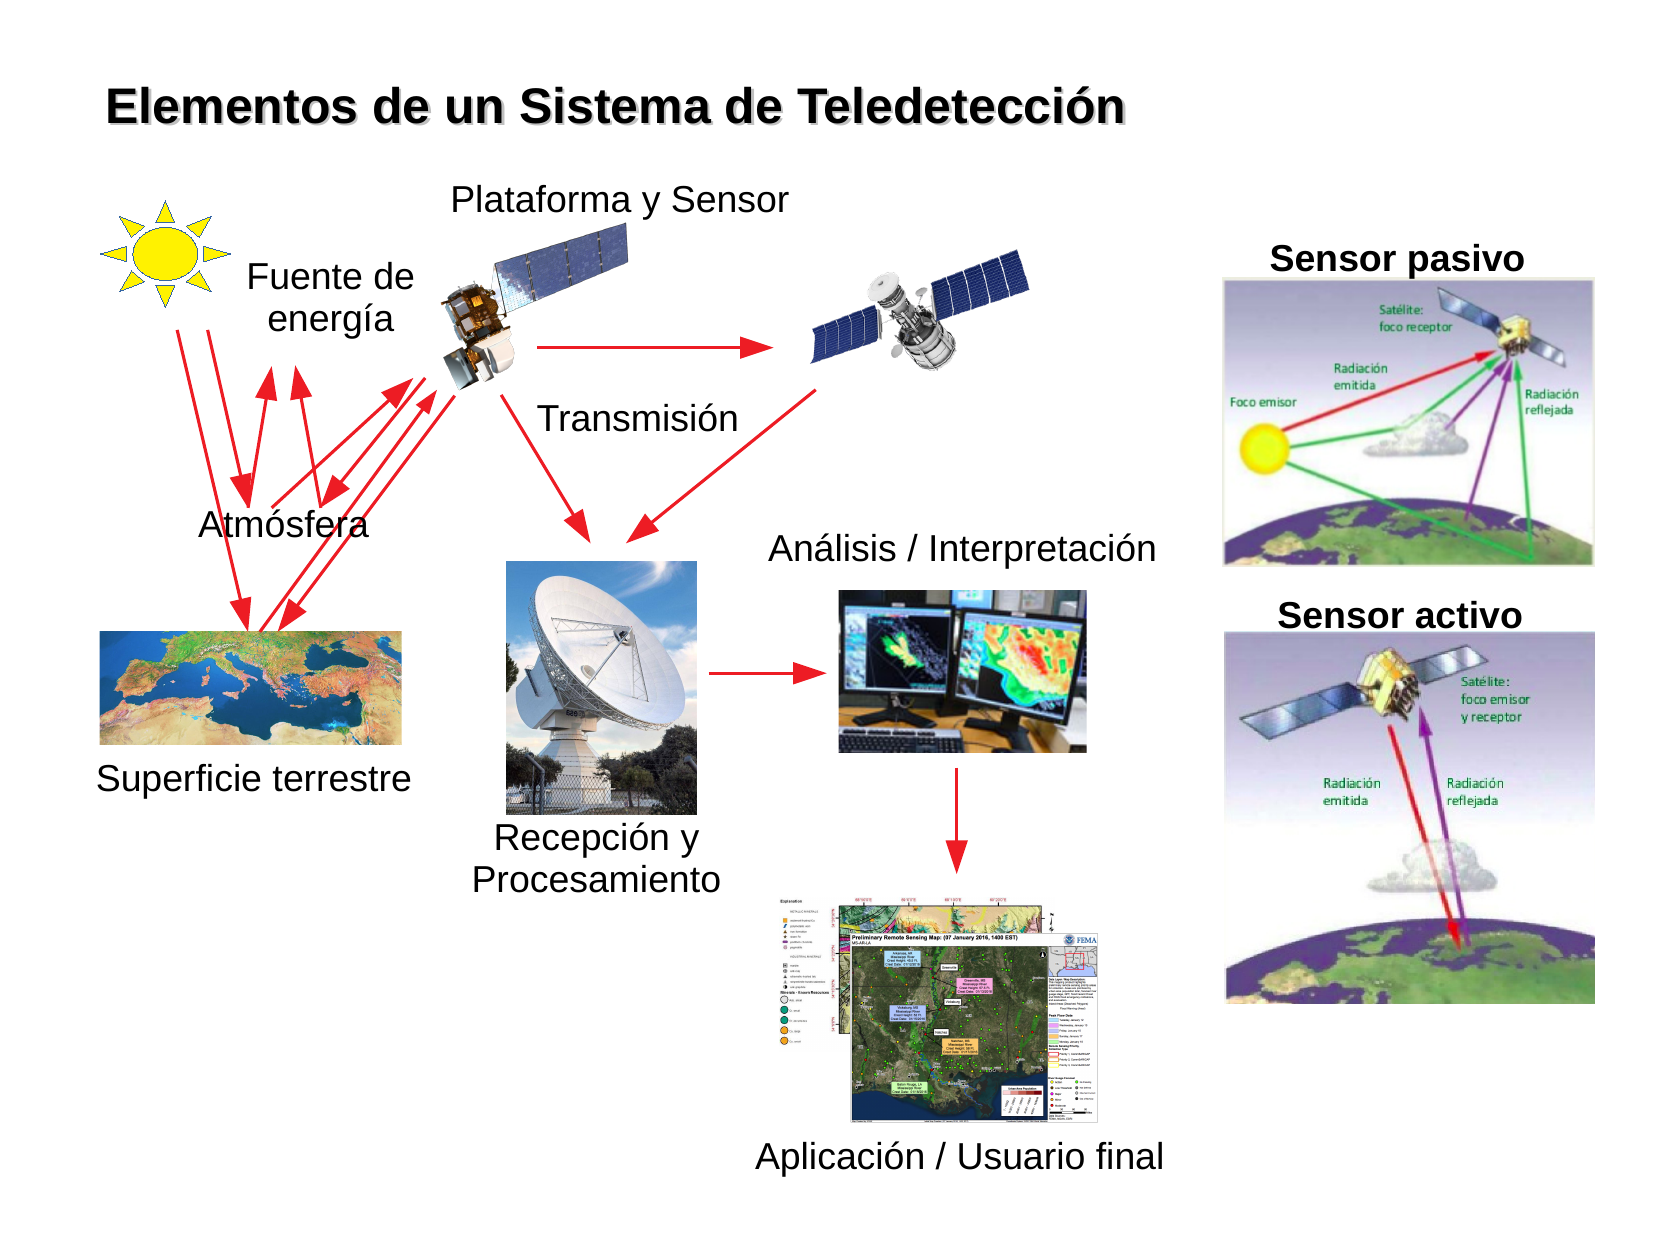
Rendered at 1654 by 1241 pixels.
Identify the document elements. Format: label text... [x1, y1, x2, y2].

picture [377, 218, 693, 346]
text_box Análisis / Interpretación [750, 519, 1176, 577]
text_box Aplicación / Usuario final [726, 1127, 1193, 1193]
text_box [133, 227, 198, 248]
text_box Superficie terrestre [41, 750, 467, 807]
text_box [100, 248, 118, 260]
picture [1222, 277, 1595, 567]
text_box [155, 200, 175, 223]
picture [779, 897, 1099, 1123]
picture [99, 631, 402, 745]
text_box Plataforma y Sensor [407, 171, 833, 229]
text_box Fuente de energía [118, 248, 544, 347]
text_box Recepción y Procesamiento [383, 809, 810, 908]
picture [1224, 631, 1595, 1004]
picture [809, 200, 1034, 426]
picture [838, 590, 1087, 753]
text_box Sensor pasivo [1254, 230, 1563, 288]
text_box [119, 216, 145, 238]
text_box Elementos de un Sistema de Teledetección [90, 70, 1143, 151]
text_box [186, 216, 212, 238]
text_box Atmósfera [70, 496, 497, 553]
text_box Transmisión [425, 389, 851, 447]
text_box Sensor activo [1262, 586, 1570, 644]
picture [377, 347, 693, 396]
picture [506, 561, 697, 809]
